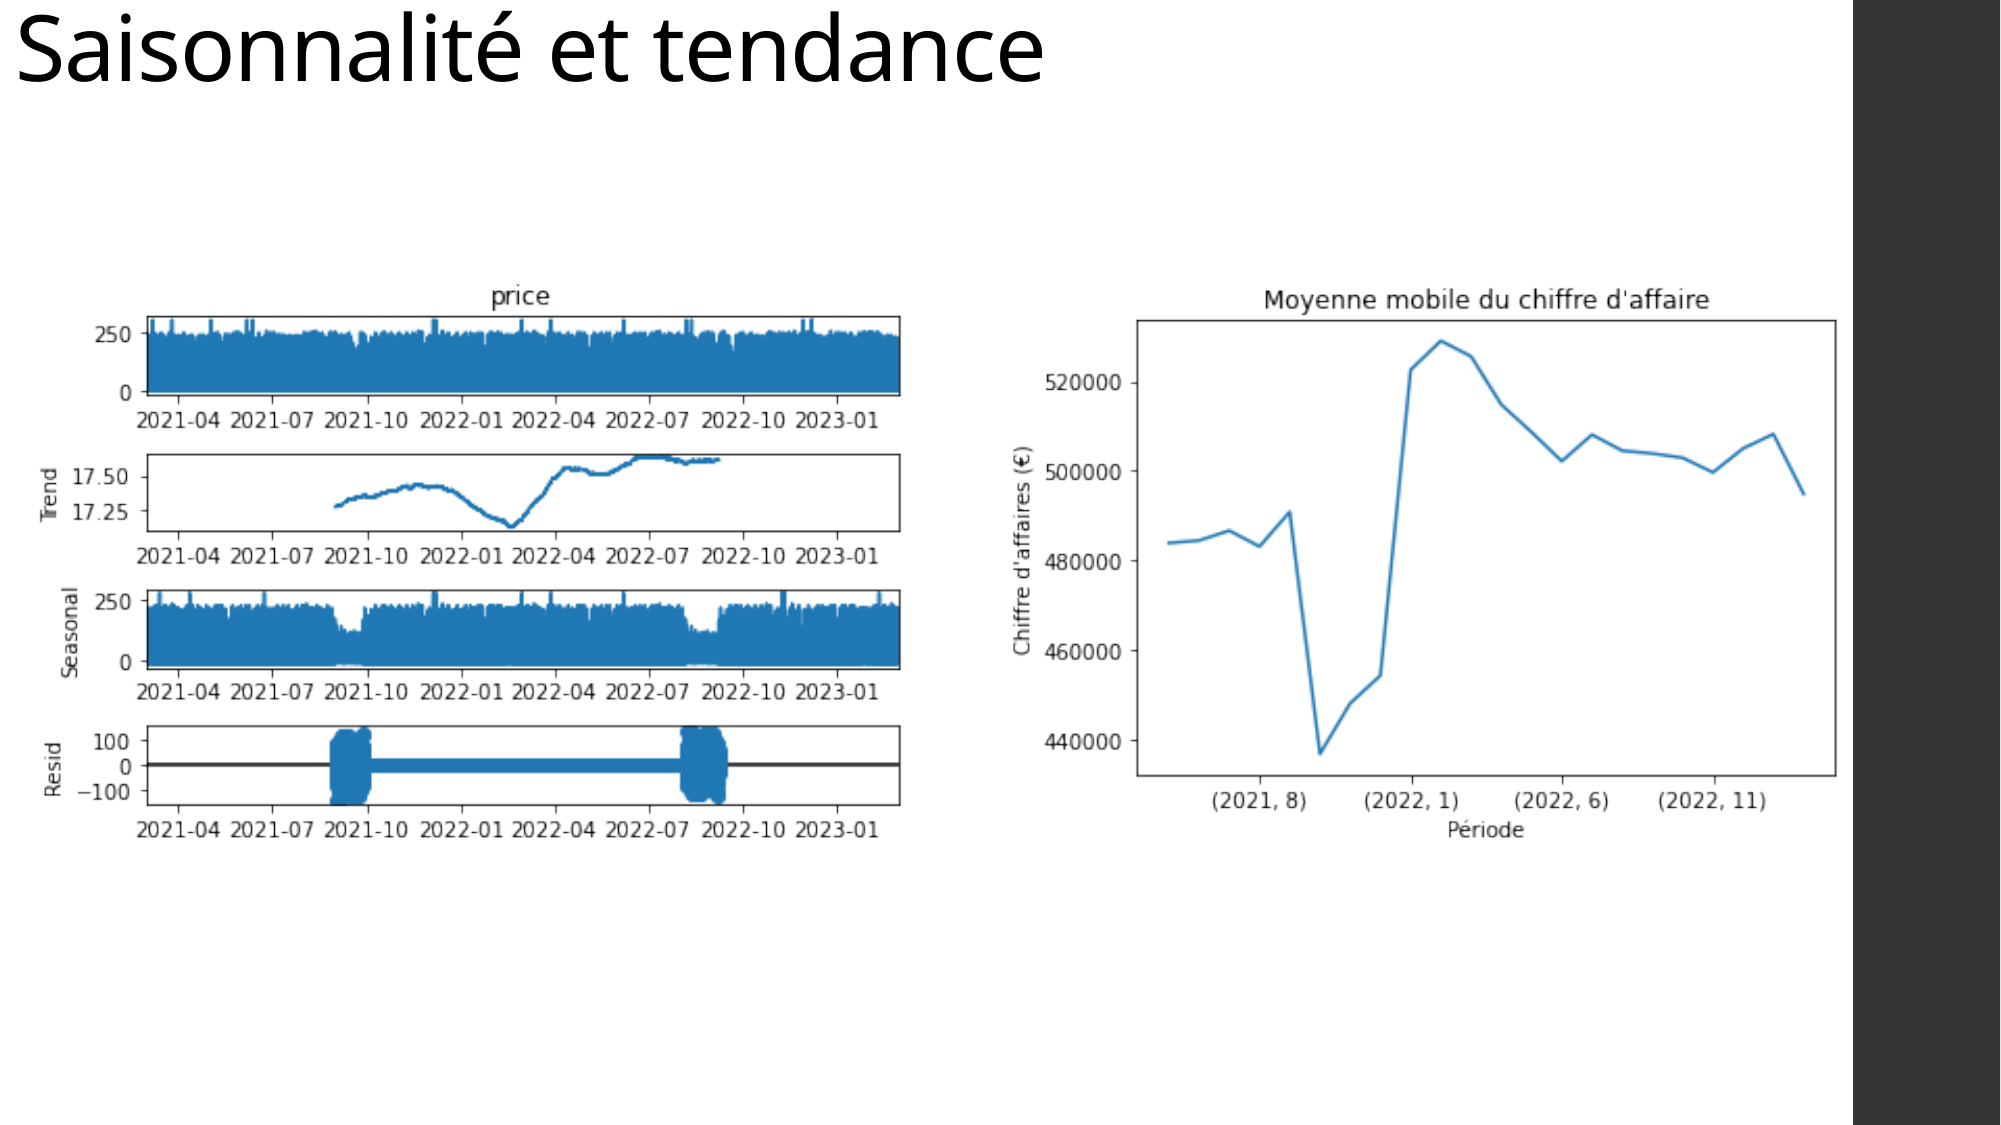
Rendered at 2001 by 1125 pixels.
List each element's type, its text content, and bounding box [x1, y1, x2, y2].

picture [28, 270, 912, 855]
title Saisonnalité et tendance [0, 0, 1591, 109]
picture [999, 275, 1850, 855]
